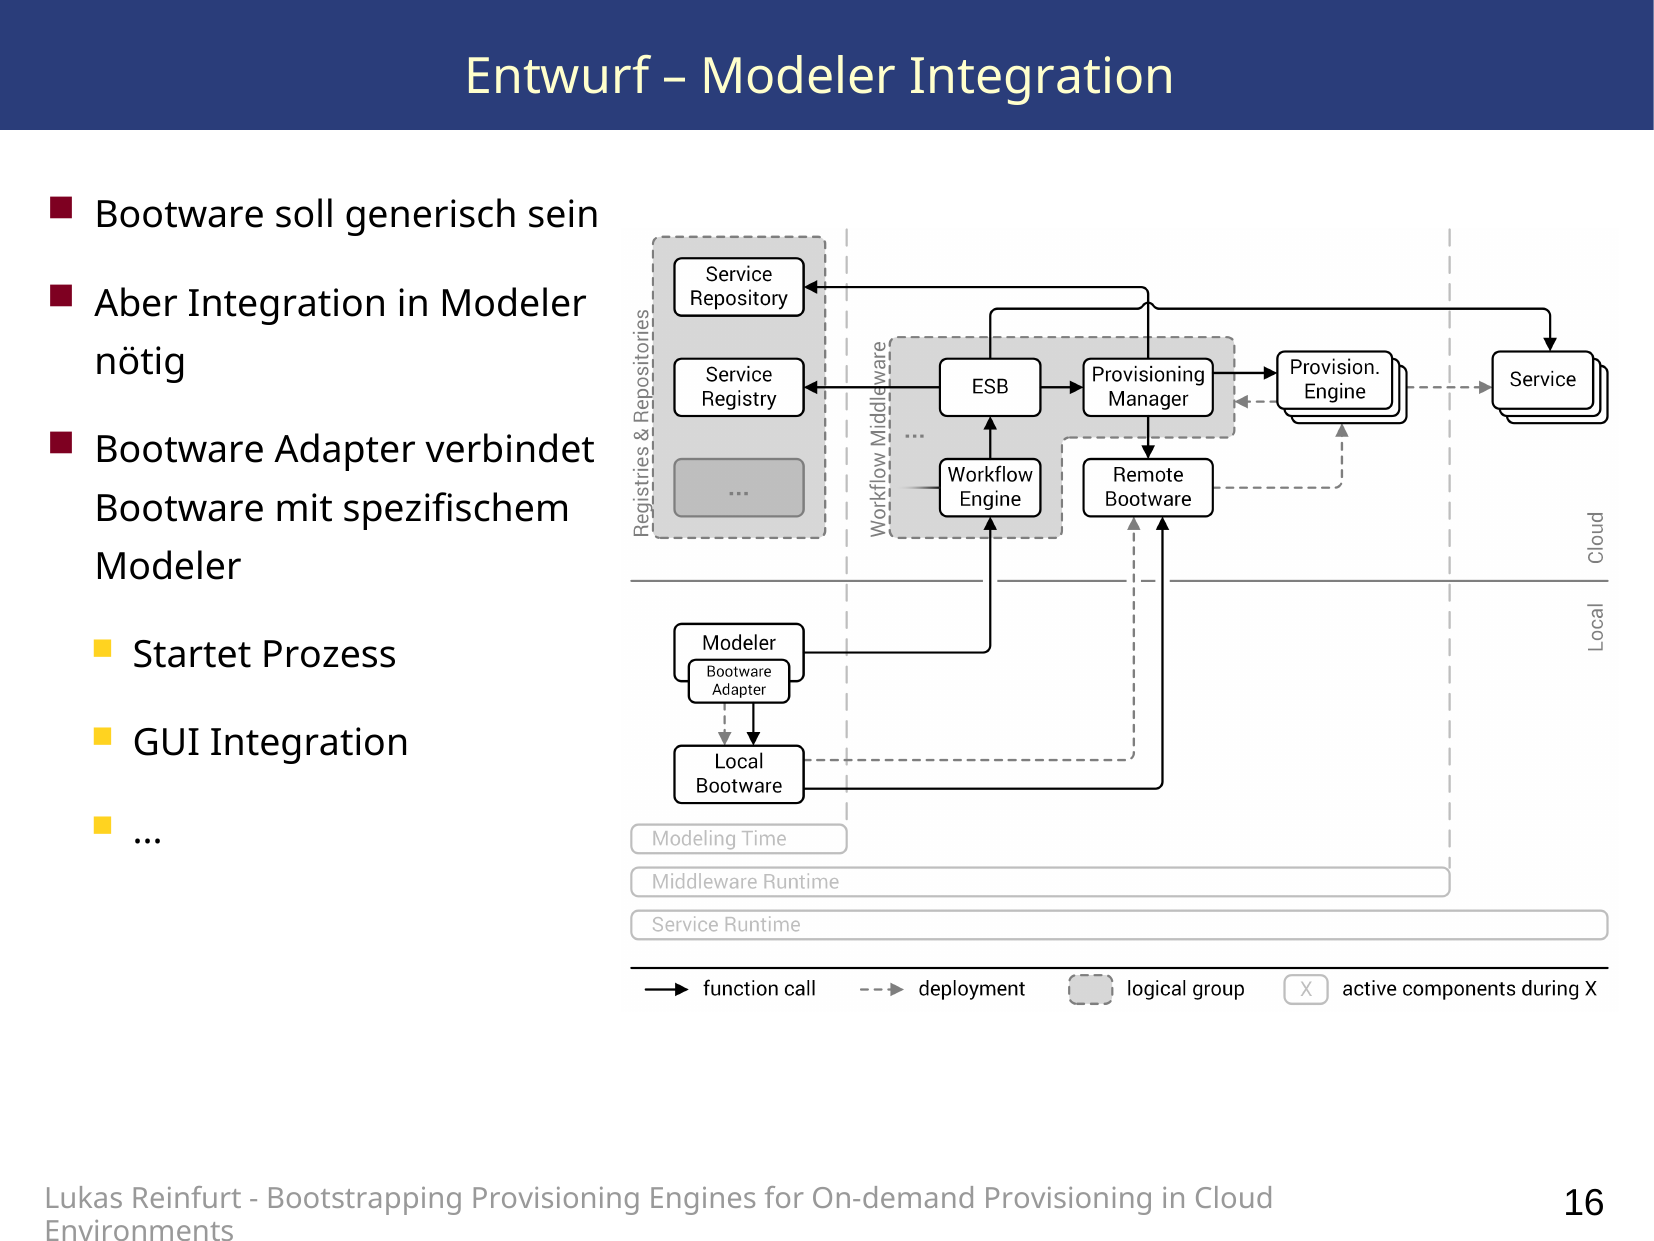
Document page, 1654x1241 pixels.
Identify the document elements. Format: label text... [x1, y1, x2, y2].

picture [621, 228, 1619, 1012]
title Entwurf – Modeler Integration [47, 23, 1607, 119]
list Bootware soll generisch sein Aber Integration in Modeler nötig Bootware Adapter verbindet Bootware mit spezifischem Modeler Startet Prozess GUI Integration ... [47, 177, 603, 1146]
